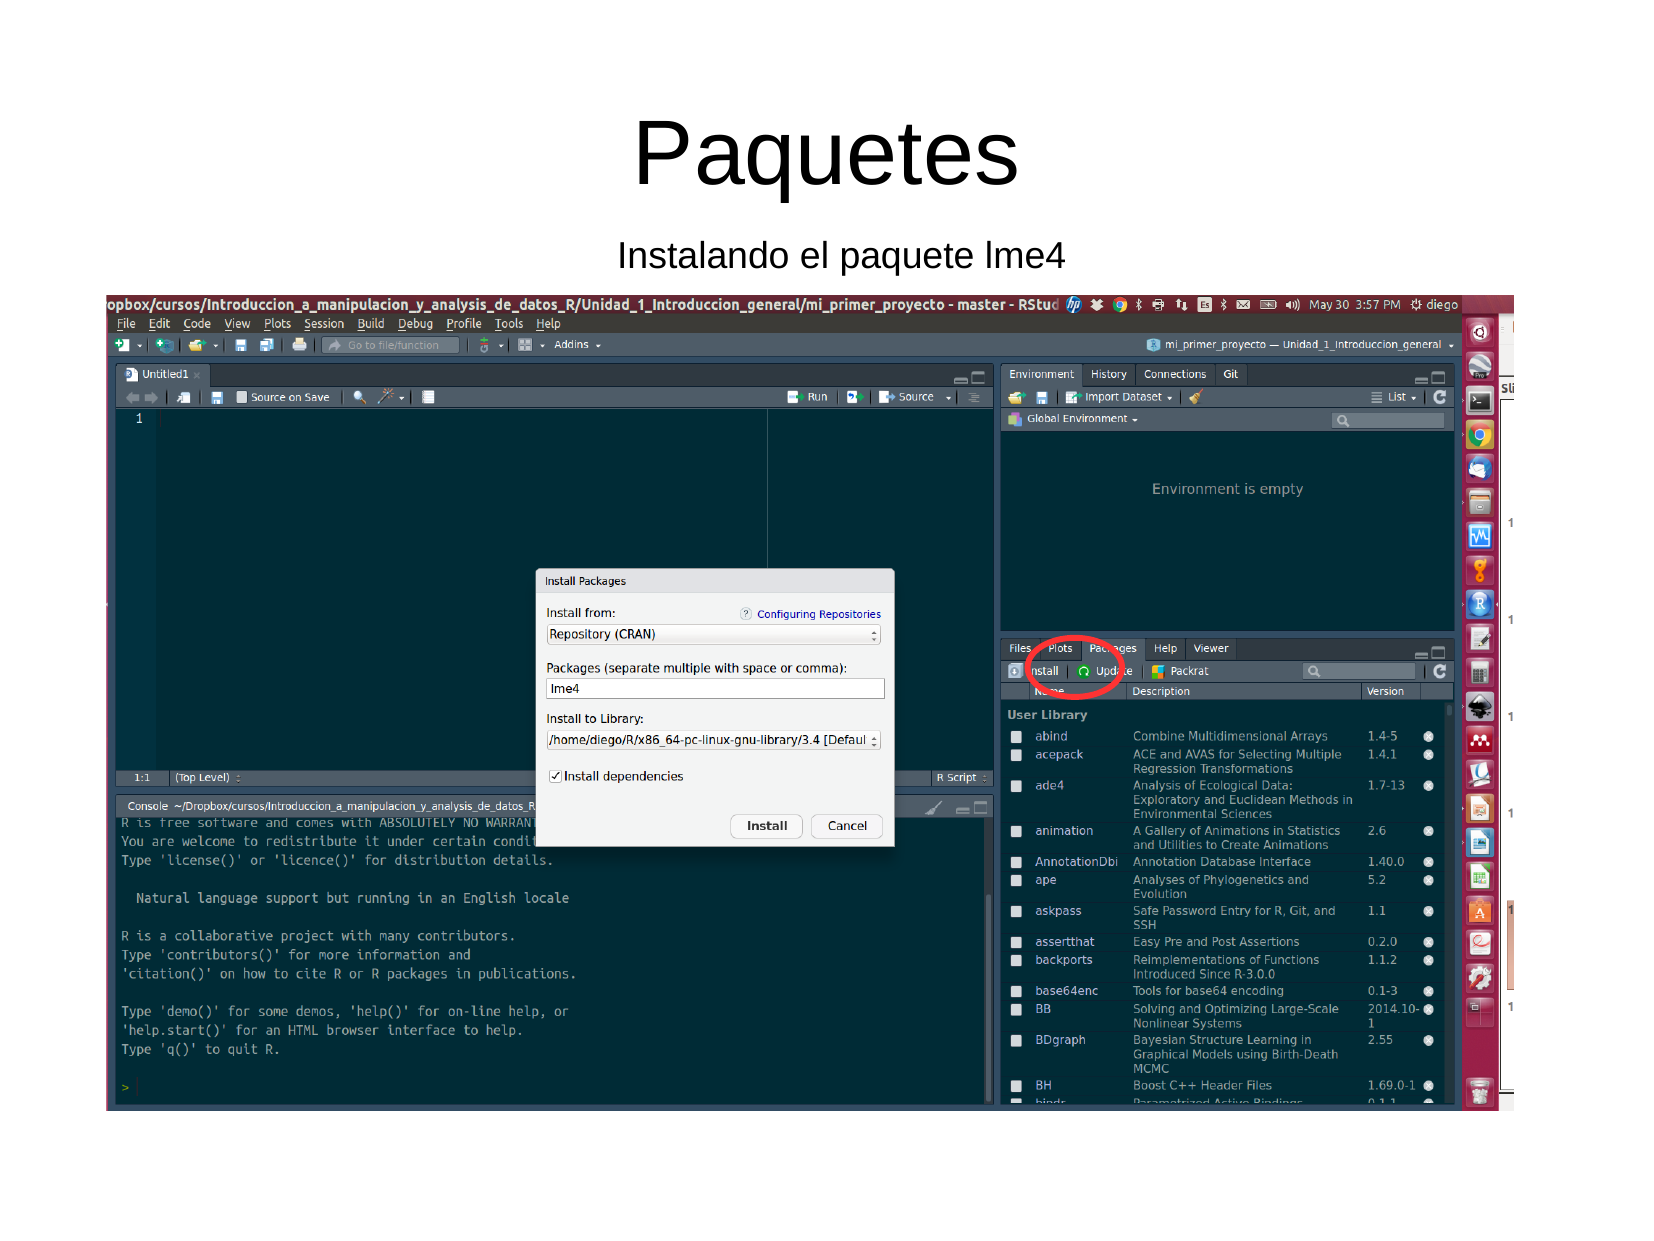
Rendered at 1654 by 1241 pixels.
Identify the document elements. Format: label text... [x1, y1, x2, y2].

title Paquetes [82, 49, 1571, 257]
picture [106, 295, 1514, 1111]
text_box Instalando el paquete lme4 [602, 226, 1082, 284]
